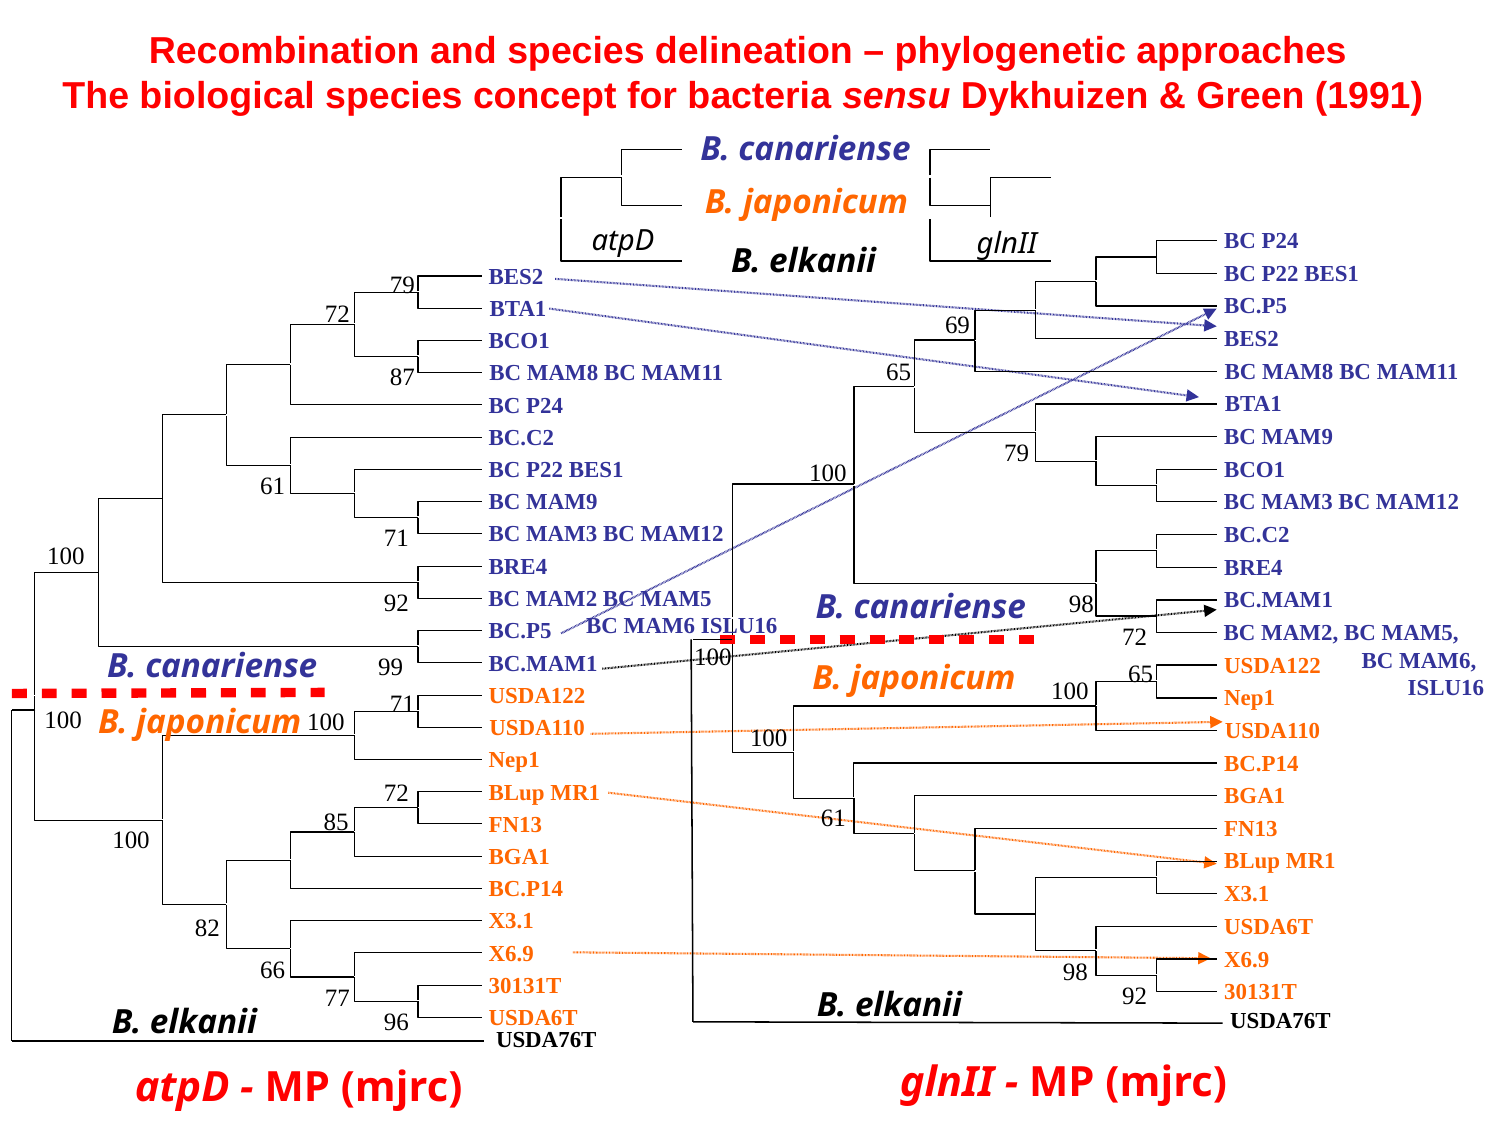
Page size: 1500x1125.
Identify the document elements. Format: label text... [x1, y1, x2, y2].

text_box atpD [576, 214, 670, 265]
text_box 65 [1128, 657, 1154, 688]
text_box BCO1 [1218, 454, 1286, 482]
text_box 30131T [483, 970, 562, 998]
text_box 30131T [1218, 976, 1297, 998]
text_box BC P24 [483, 390, 564, 418]
text_box BC MAM2 BC MAM5 BC MAM6 ISLU16 [482, 583, 778, 639]
text_box X3.1 [483, 905, 534, 934]
text_box 69 [945, 308, 970, 339]
text_box 98 [1069, 587, 1094, 618]
text_box BC.MAM1 [483, 648, 598, 676]
text_box Recombination and species delineation – phylogenetic approaches The biological species concept for bacteria sensu Dykhuizen & Green (1991) [47, 18, 1449, 124]
text_box glnII - MP (mjrc) [884, 1046, 1243, 1112]
text_box 71 [383, 521, 409, 552]
text_box BC MAM9 [483, 486, 598, 515]
text_box BC P22 BES1 [1218, 258, 1360, 287]
text_box Nep1 [1218, 682, 1276, 711]
text_box 87 [389, 360, 415, 391]
text_box 65 [885, 355, 911, 386]
text_box BC MAM3 BC MAM12 [482, 519, 724, 547]
text_box B. canariense [92, 637, 333, 692]
text_box B. elkanii [802, 976, 978, 1031]
text_box BLup MR1 [483, 777, 601, 805]
text_box BLup MR1 [1218, 846, 1336, 874]
text_box 96 [383, 1005, 409, 1036]
text_box USDA122 [483, 680, 586, 708]
text_box B. japonicum [690, 172, 924, 228]
text_box BC.P14 [483, 873, 564, 902]
text_box USDA6T [1218, 911, 1314, 939]
text_box 79 [1004, 436, 1030, 467]
text_box 82 [194, 911, 220, 942]
text_box Nep1 [483, 744, 540, 773]
text_box BC.MAM1 [1218, 584, 1334, 613]
text_box 77 [324, 981, 350, 1012]
text_box 100 [317, 705, 345, 736]
text_box 100 [679, 639, 747, 679]
text_box BC.C2 [1218, 519, 1290, 548]
text_box B. elkanii [97, 992, 273, 1048]
text_box BCO1 [483, 325, 550, 354]
text_box 72 [383, 776, 409, 807]
text_box USDA110 [1219, 715, 1321, 744]
text_box 100 [1051, 674, 1089, 705]
text_box BES2 [1218, 323, 1279, 352]
text_box glnII [961, 217, 1053, 267]
text_box BGA1 [483, 841, 550, 869]
text_box 72 [324, 297, 350, 328]
text_box 100 [809, 456, 847, 487]
text_box 98 [1071, 597, 1077, 604]
text_box atpD - MP (mjrc) [120, 1052, 478, 1118]
text_box 71 [389, 687, 415, 718]
text_box 92 [383, 586, 409, 617]
text_box BC MAM9 [1218, 421, 1334, 450]
text_box B. japonicum [797, 649, 1031, 704]
text_box BES2 [483, 261, 544, 289]
text_box USDA122 [1218, 650, 1322, 678]
text_box USDA110 [483, 712, 585, 741]
text_box X3.1 [1218, 878, 1270, 907]
text_box USDA76T [481, 1017, 612, 1060]
text_box BRE4 [483, 551, 548, 579]
text_box B. japonicum [83, 692, 317, 748]
text_box 85 [323, 805, 349, 836]
text_box 79 [389, 268, 415, 299]
text_box FN13 [1218, 813, 1278, 842]
text_box 92 [1122, 979, 1148, 1010]
text_box 66 [259, 953, 285, 984]
text_box 61 [259, 469, 285, 500]
text_box 100 [750, 721, 788, 752]
text_box 100 [29, 696, 83, 742]
text_box BC.P14 [1218, 748, 1299, 776]
text_box 72 [1122, 620, 1148, 651]
text_box BC MAM2, BC MAM5, BC MAM6, ISLU16 [1218, 617, 1485, 701]
text_box BC.P5 [1218, 291, 1288, 319]
text_box BTA1 [1219, 389, 1282, 417]
text_box B. canariense [800, 578, 1042, 633]
text_box BTA1 [483, 293, 547, 322]
text_box 98 [1069, 604, 1077, 611]
text_box FN13 [483, 809, 543, 837]
text_box BC MAM3 BC MAM12 [1218, 486, 1460, 515]
text_box 100 [47, 539, 85, 570]
text_box 99 [378, 650, 404, 681]
text_box BC MAM8 BC MAM11 [483, 357, 724, 386]
text_box BC P22 BES1 [483, 454, 624, 483]
text_box X6.9 [483, 938, 534, 966]
text_box 98 [1062, 954, 1088, 985]
text_box BC P24 [1218, 225, 1299, 254]
text_box USDA76T [1215, 998, 1346, 1041]
text_box BC MAM8 BC MAM11 [1218, 356, 1459, 385]
text_box USDA6T [483, 1002, 578, 1017]
text_box 61 [820, 801, 846, 832]
text_box BC.C2 [483, 422, 555, 450]
text_box B. elkanii [716, 231, 892, 287]
text_box X6.9 [1218, 944, 1270, 972]
text_box BRE4 [1218, 552, 1283, 580]
text_box B. canariense [685, 119, 926, 175]
text_box BGA1 [1218, 781, 1286, 809]
text_box 100 [112, 823, 150, 854]
text_box BC.P5 [483, 615, 552, 644]
